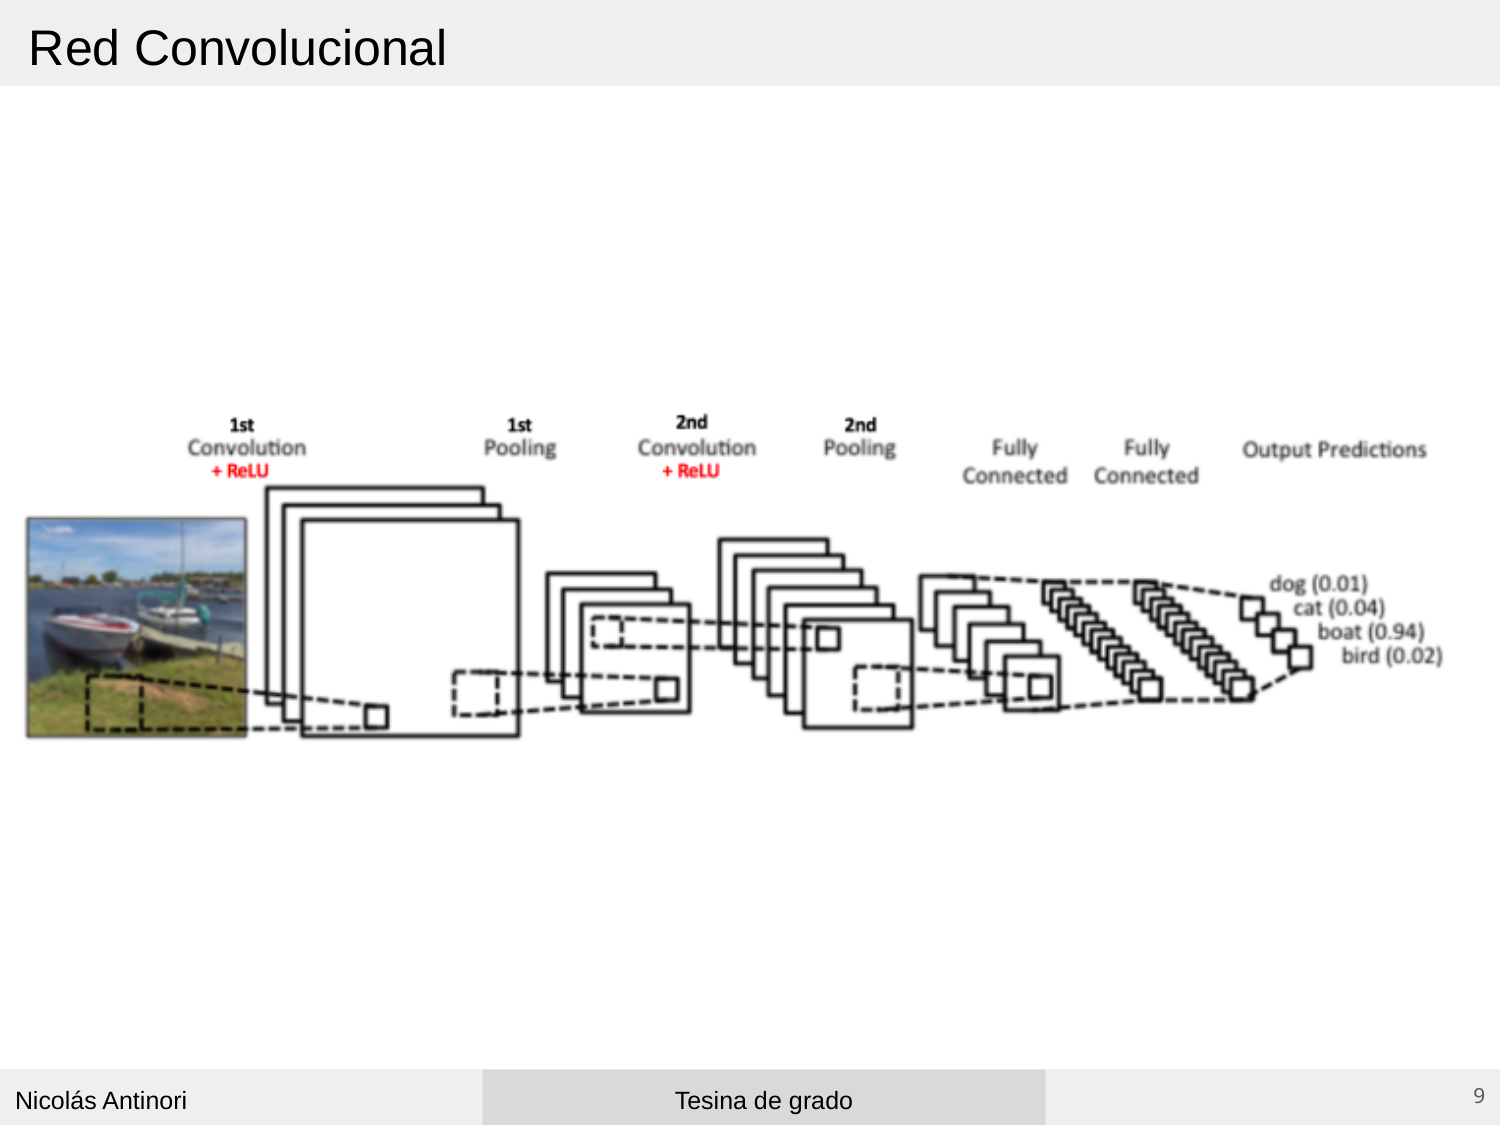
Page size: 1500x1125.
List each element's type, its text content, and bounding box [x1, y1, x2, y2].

text_box Tesina de grado [482, 1069, 1046, 1125]
picture [15, 400, 1484, 750]
text_box Nicolás Antinori [0, 1069, 482, 1125]
slide_number <number> [1046, 1069, 1500, 1125]
text_box Red Convolucional [0, 0, 1500, 86]
